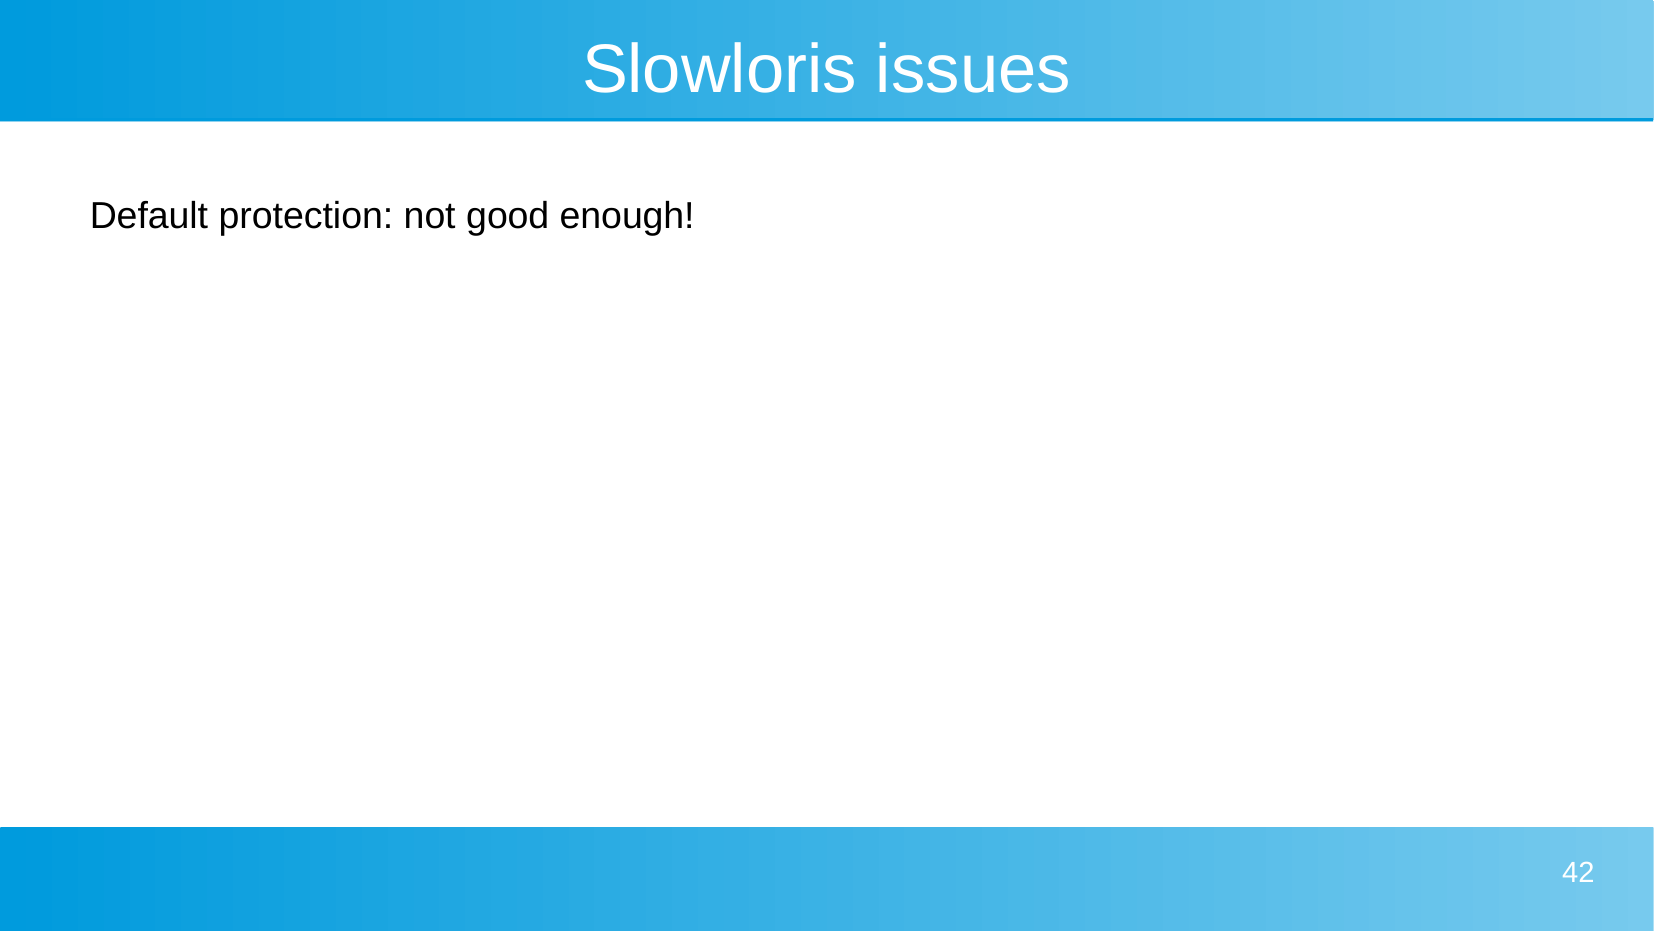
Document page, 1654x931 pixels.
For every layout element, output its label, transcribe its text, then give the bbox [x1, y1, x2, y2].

title Slowloris issues [59, 29, 1595, 108]
text_box Default protection: not good enough! [75, 187, 826, 245]
